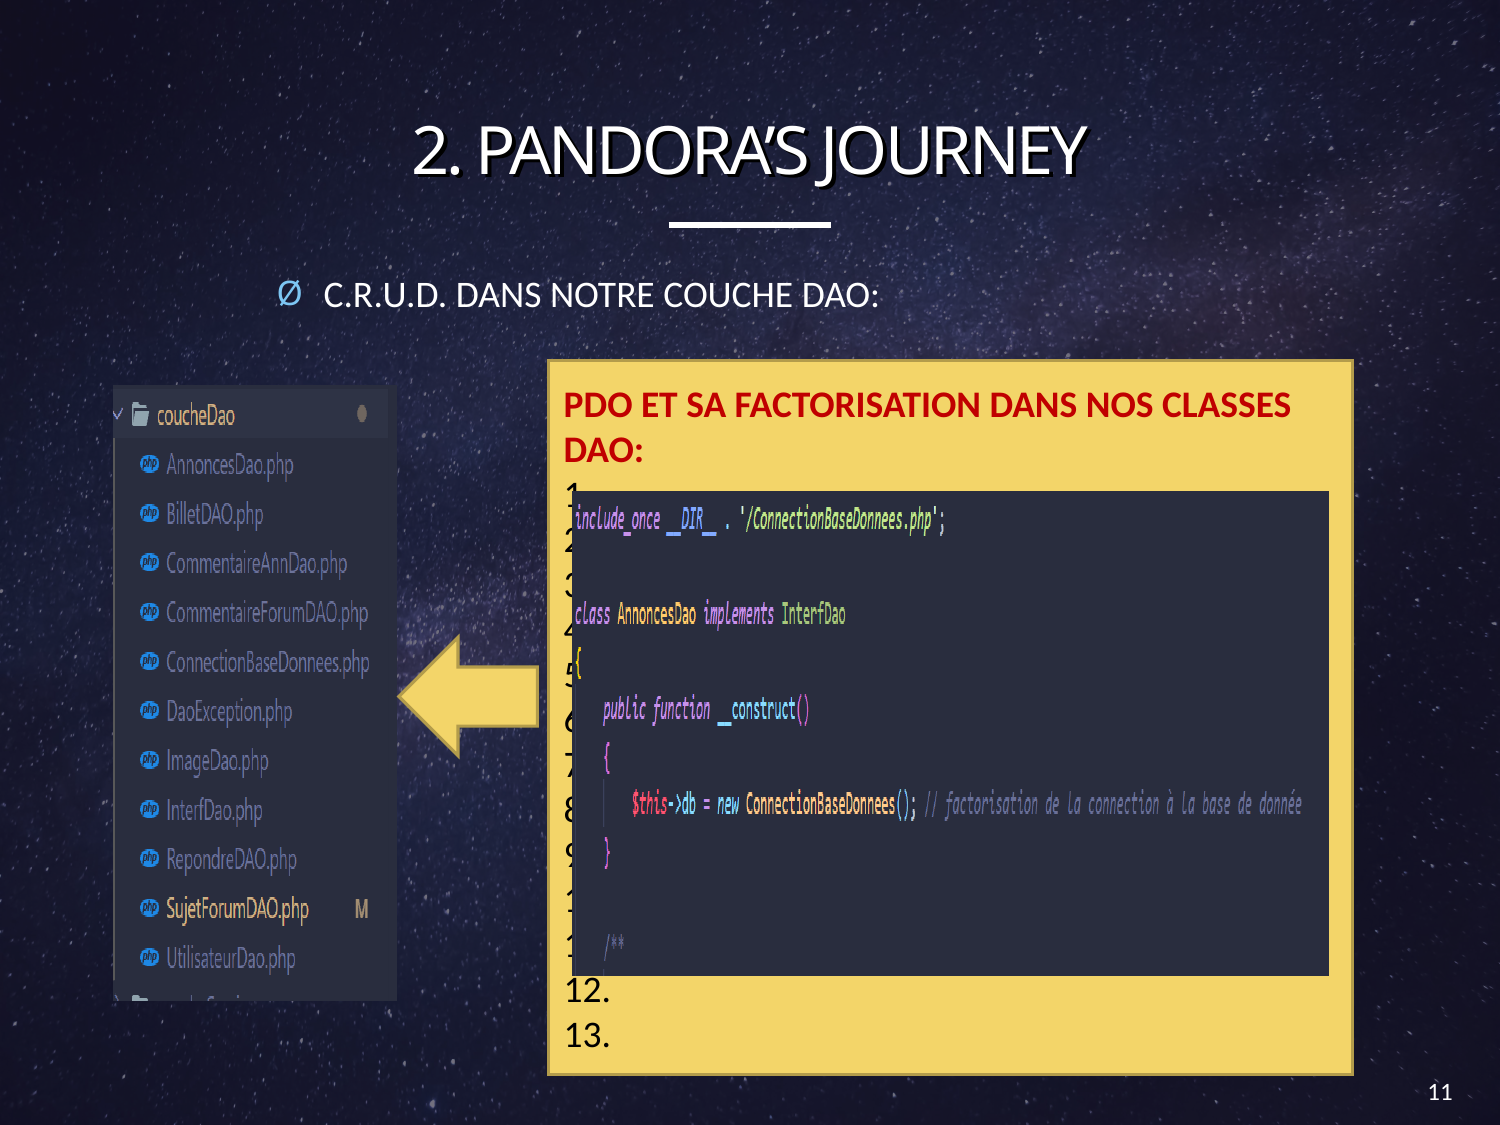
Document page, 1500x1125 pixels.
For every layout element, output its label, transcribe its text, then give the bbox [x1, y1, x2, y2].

text_box PDO ET SA FACTORISATION DANS NOS CLASSES DAO: [549, 361, 1352, 1074]
picture [113, 385, 397, 1001]
text_box [398, 637, 538, 756]
list C.R.U.D. DANS NOTRE COUCHE DAO: [112, 262, 1388, 1013]
text_box [1412, 1052, 1488, 1113]
title 2. PANDORA’S JOURNEY [112, 99, 1388, 200]
picture [572, 491, 1329, 976]
